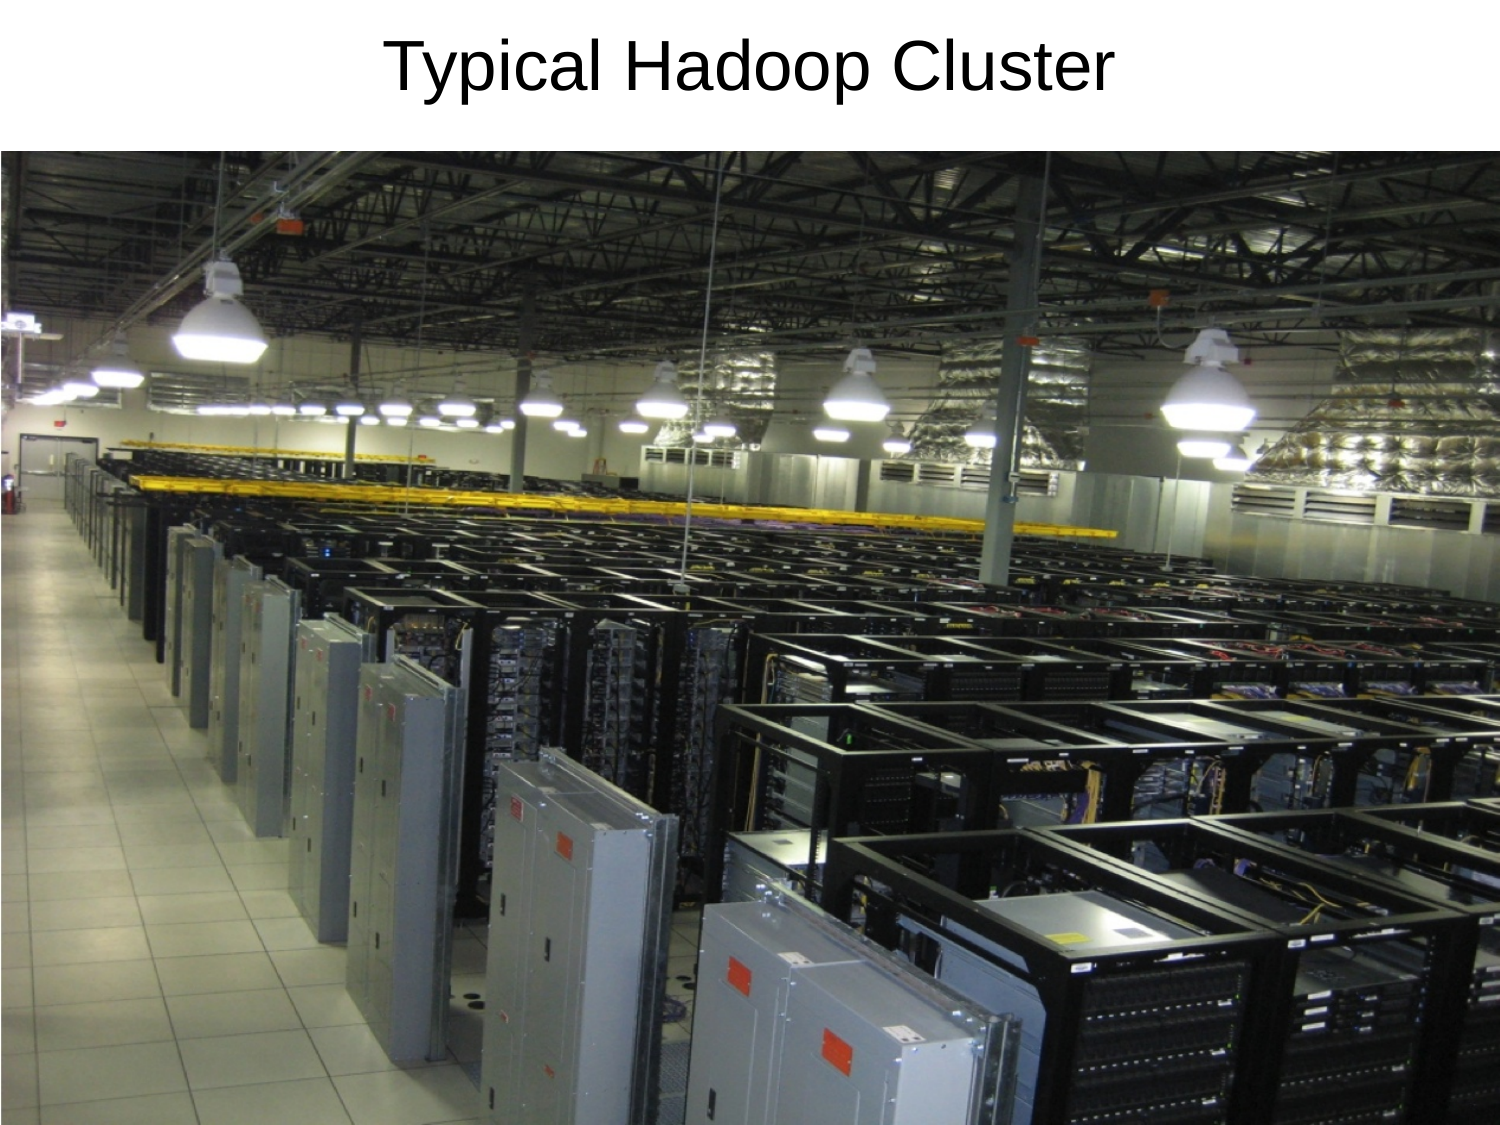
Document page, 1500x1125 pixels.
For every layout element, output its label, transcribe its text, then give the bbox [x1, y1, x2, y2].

picture [0, 151, 1500, 1125]
title Typical Hadoop Cluster [75, 18, 1425, 151]
